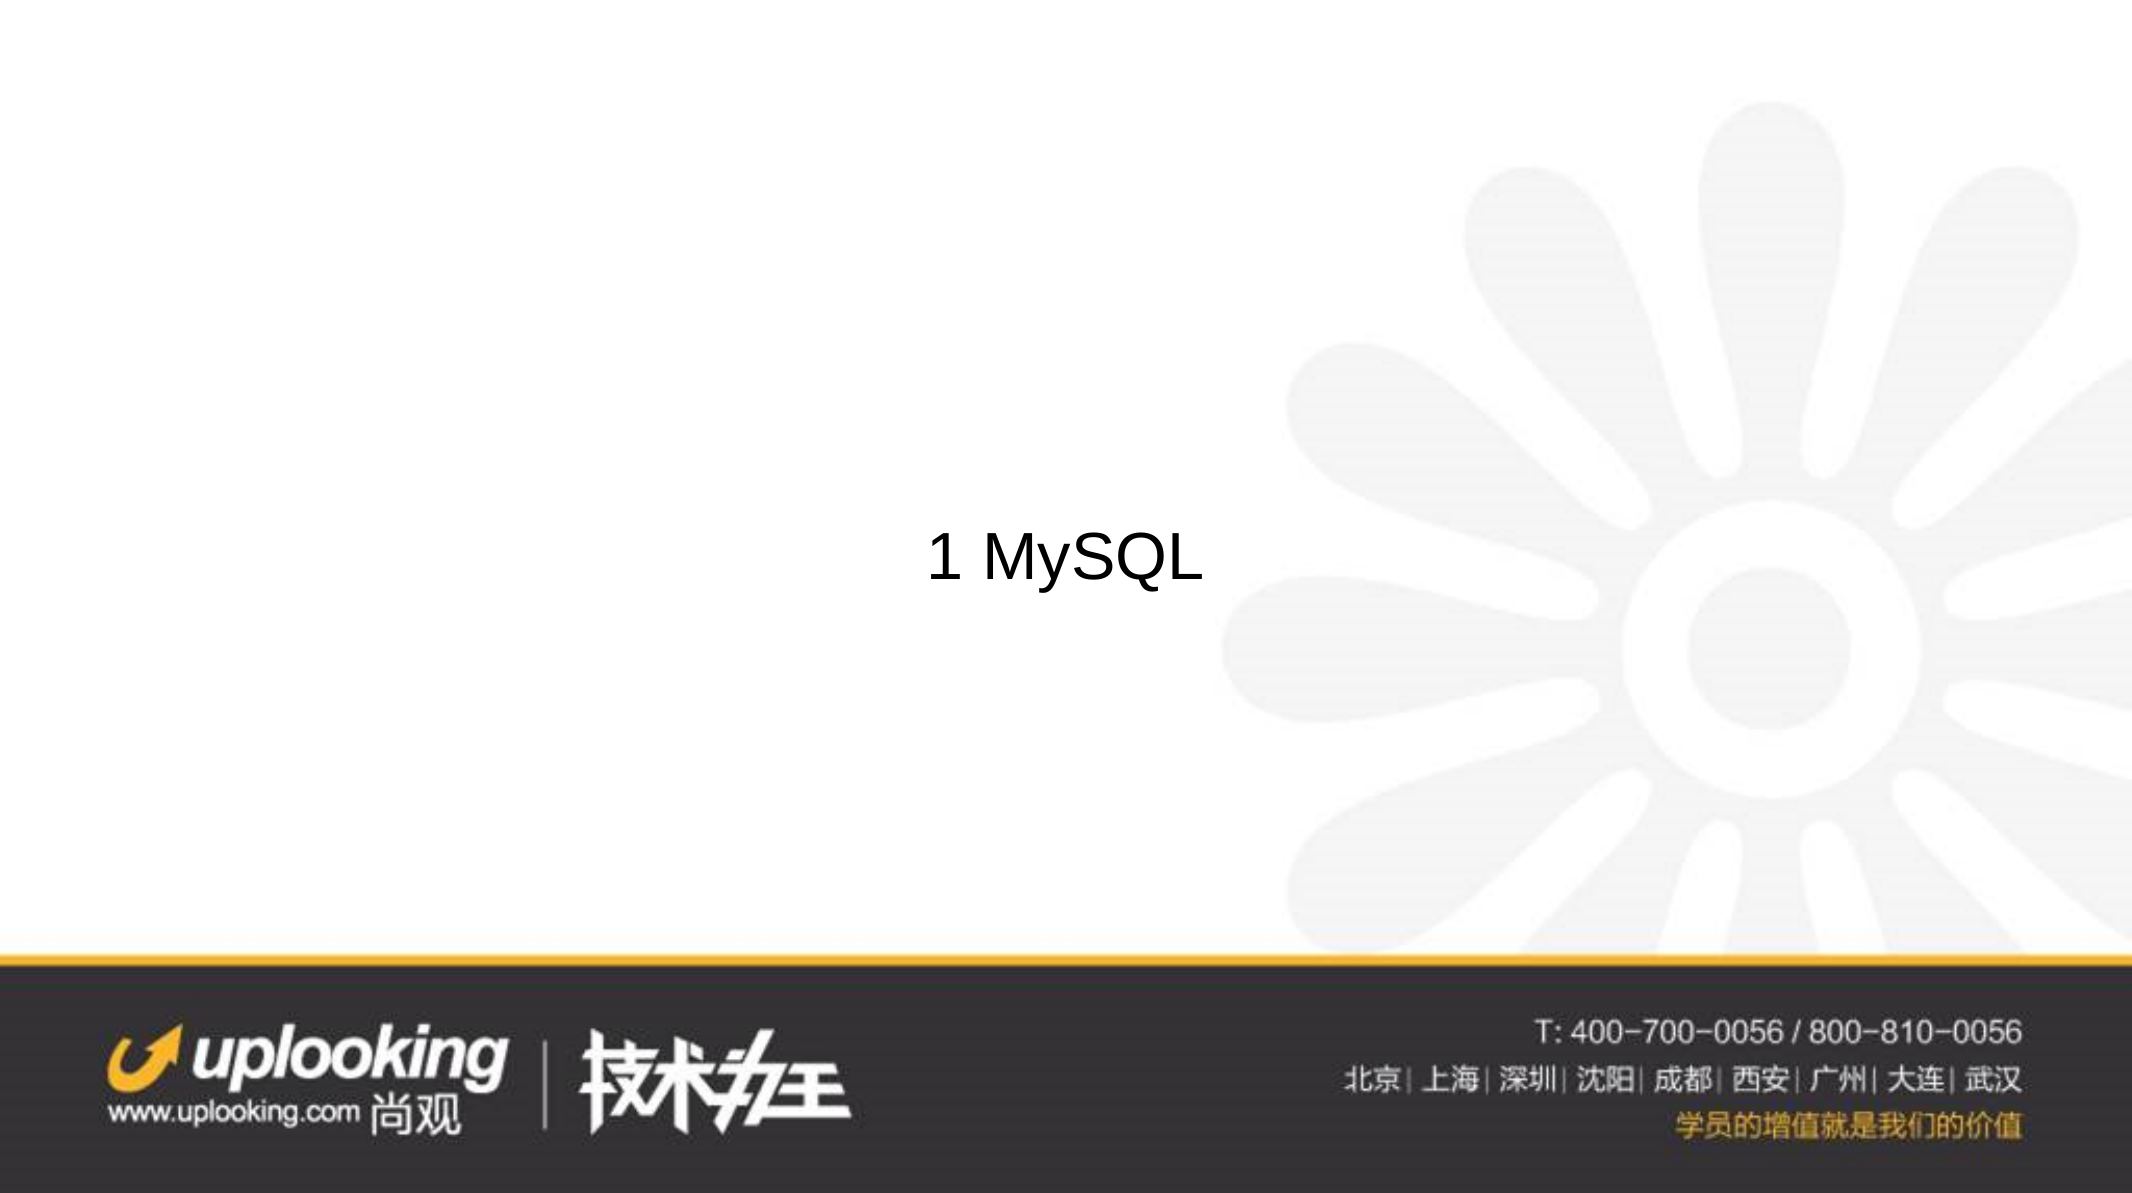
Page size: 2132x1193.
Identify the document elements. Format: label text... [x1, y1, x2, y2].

subtitle 1 MySQL [106, 47, 2026, 1067]
picture [0, 0, 2132, 1193]
